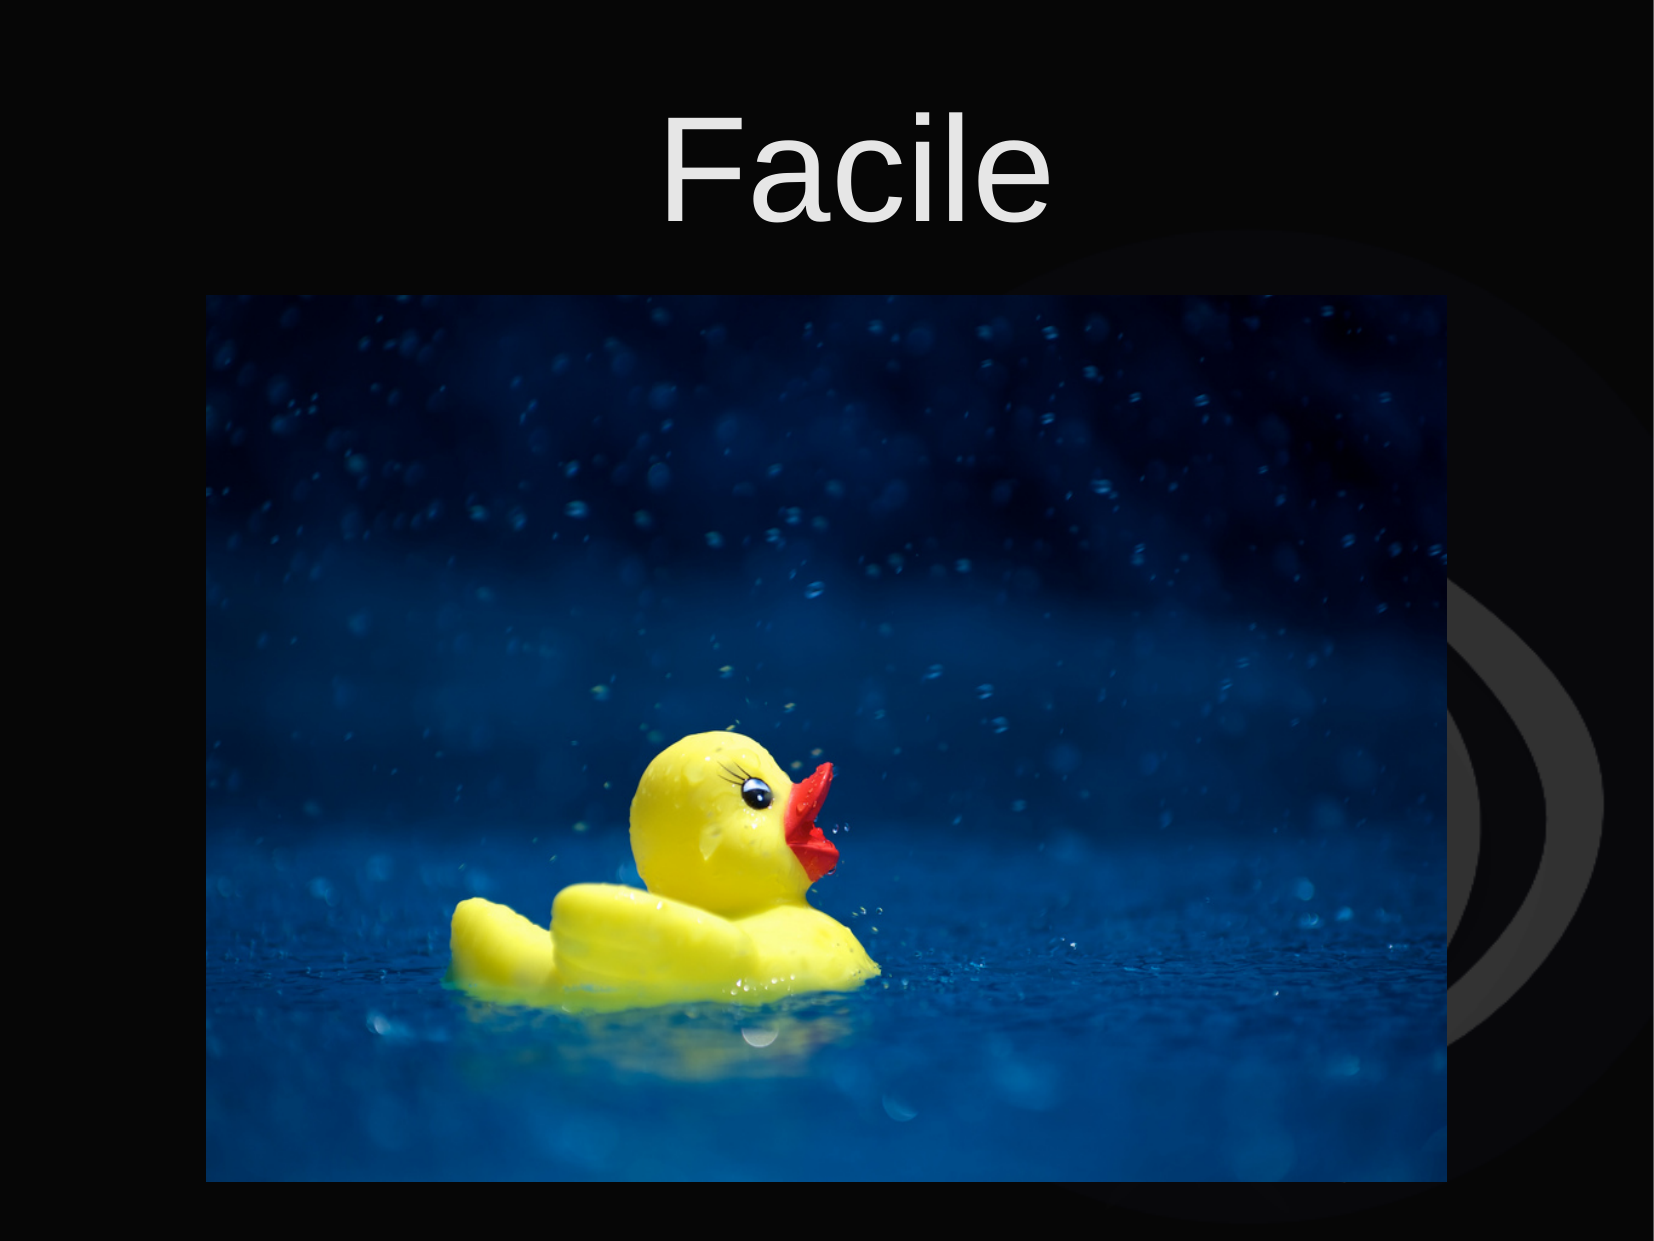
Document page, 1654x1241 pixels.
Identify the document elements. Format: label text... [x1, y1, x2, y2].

picture [0, 0, 1654, 1241]
subtitle Facile [88, 13, 1571, 325]
